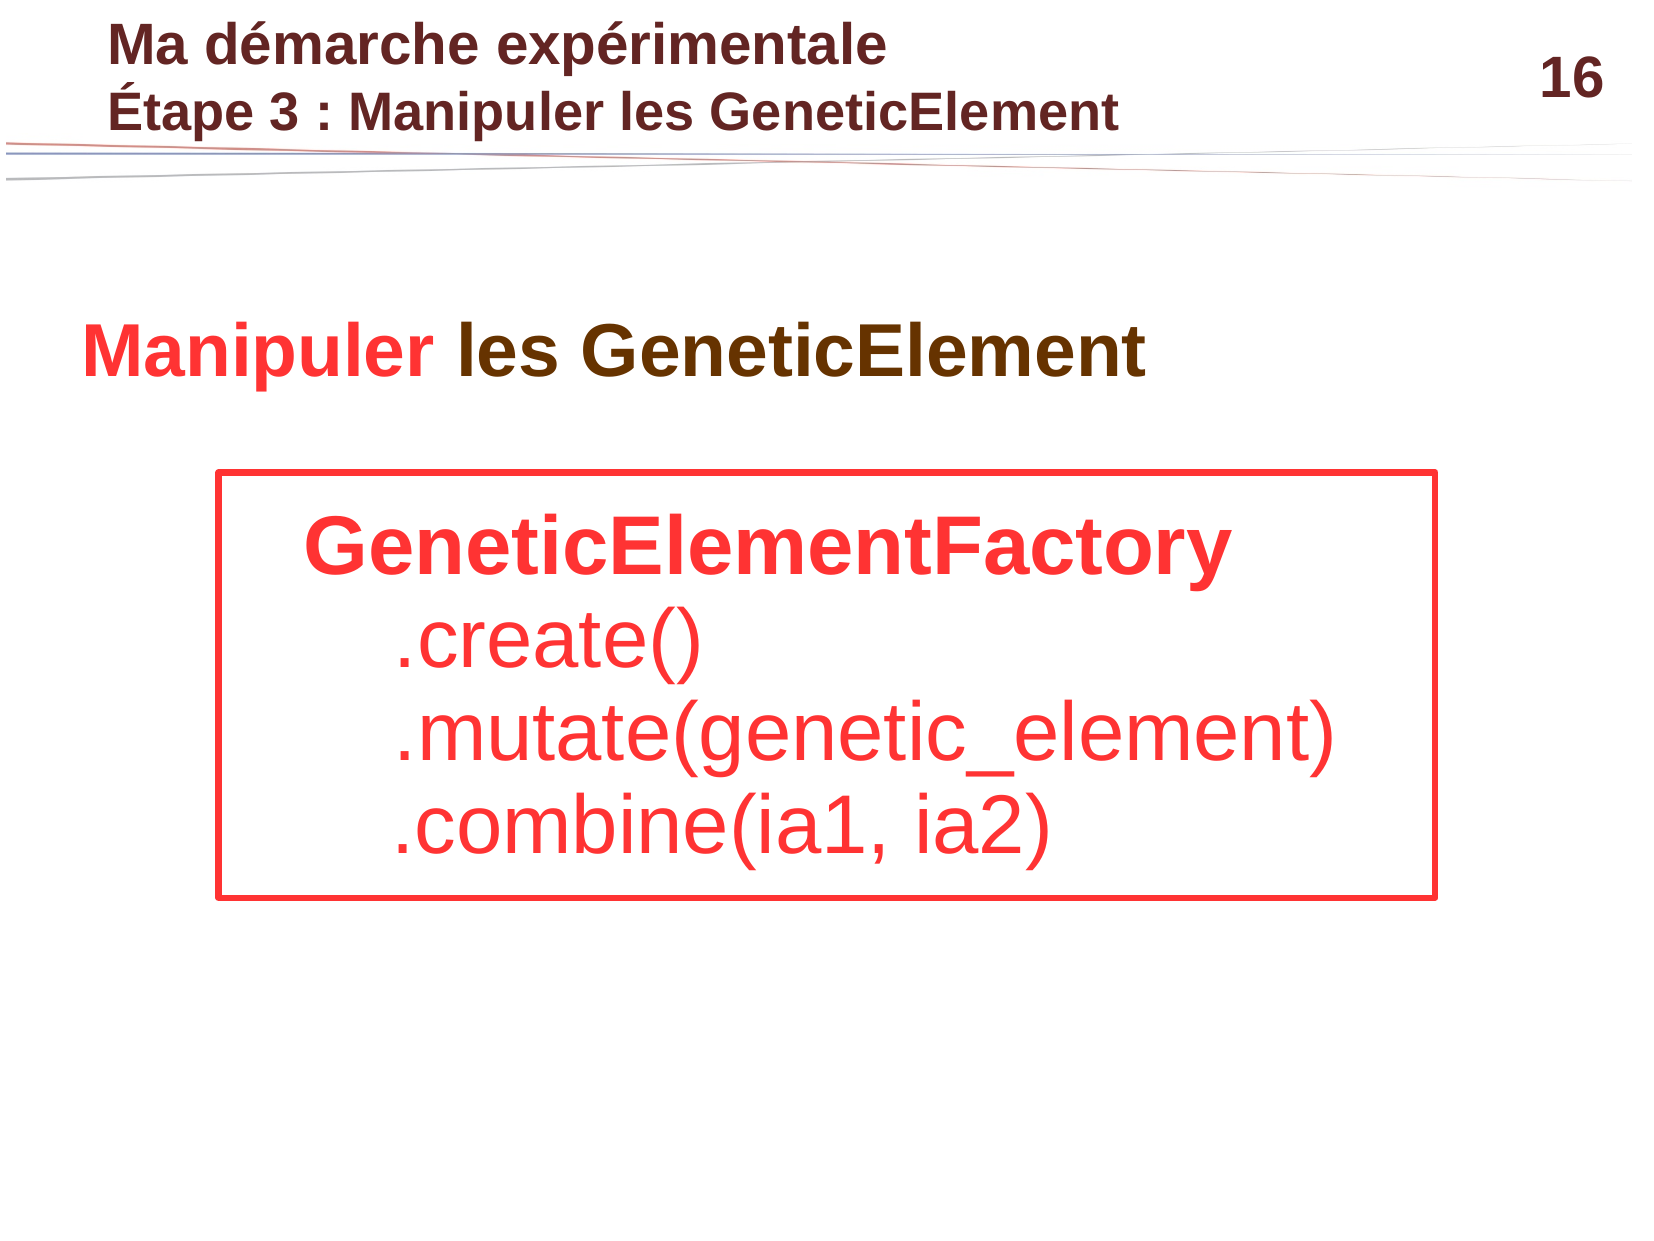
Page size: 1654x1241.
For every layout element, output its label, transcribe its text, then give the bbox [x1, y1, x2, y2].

title 16 [1507, 15, 1638, 134]
picture [6, 133, 1632, 208]
text_box GeneticElementFactory .create() .mutate(genetic_element) .combine(ia1, ia2) [218, 472, 1436, 898]
text_box Manipuler les GeneticElement [66, 301, 1163, 404]
title Ma démarche expérimentale Étape 3 : Manipuler les GeneticElement [11, 6, 1217, 125]
